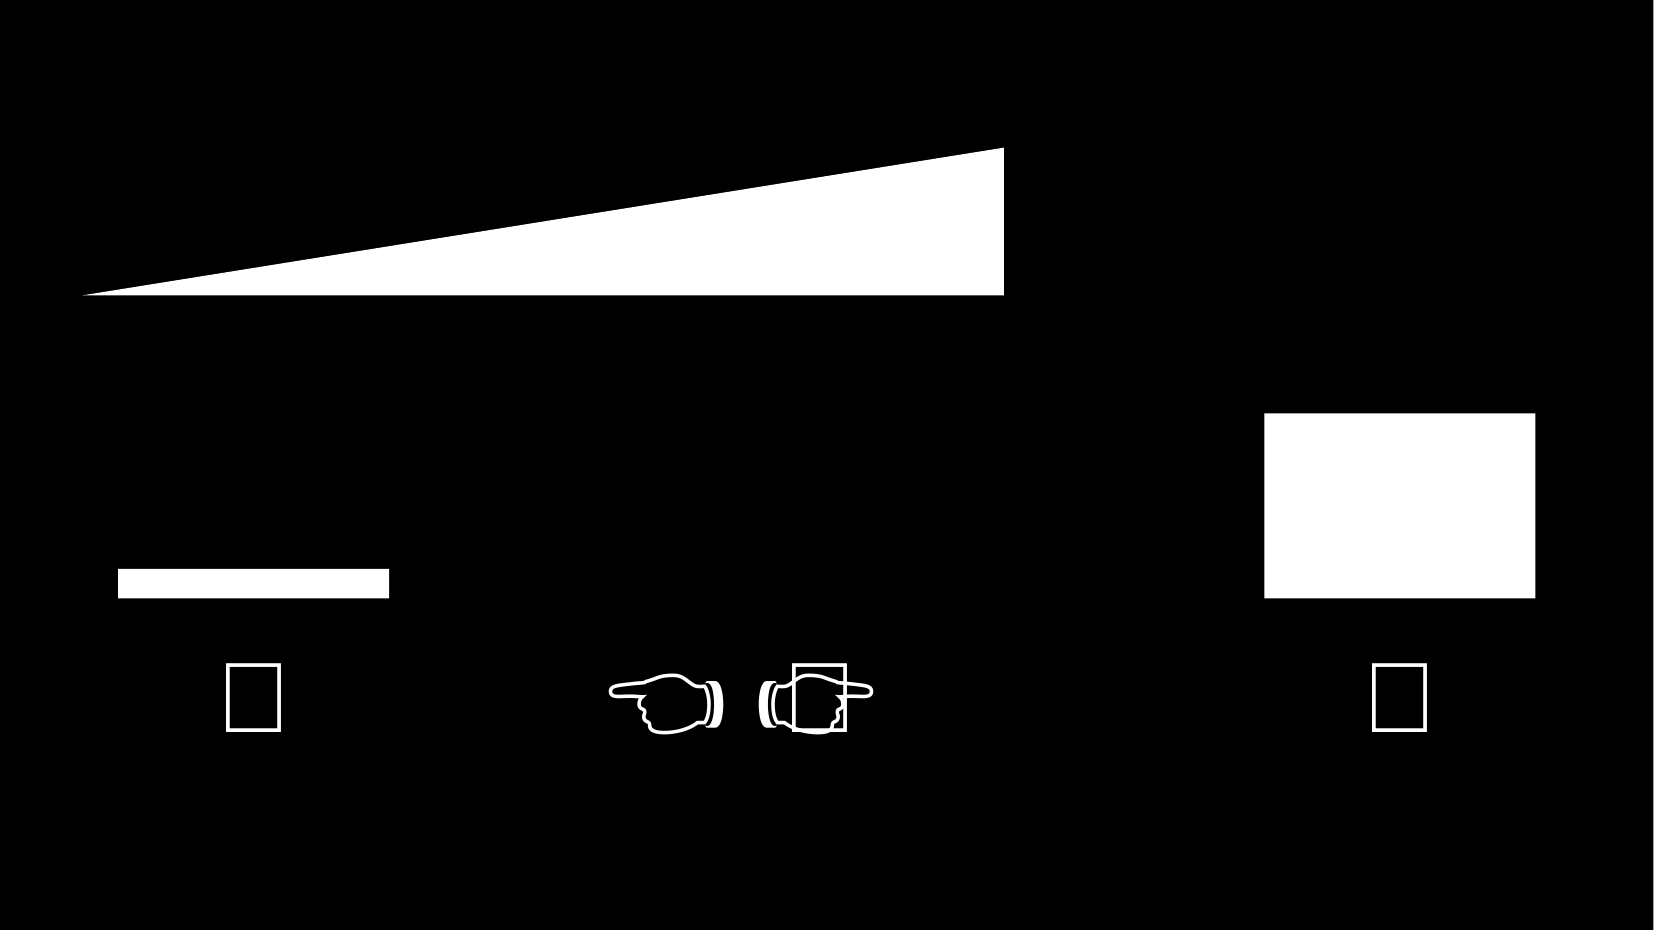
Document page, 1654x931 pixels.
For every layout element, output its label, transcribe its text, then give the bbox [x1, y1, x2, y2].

text_box [118, 568, 390, 598]
list 🏒 [1265, 598, 1536, 798]
list 🥕 [118, 598, 389, 798]
list 👈 🤓 👉 [389, 598, 1265, 798]
text_box [82, 147, 1004, 296]
text_box [1264, 413, 1536, 598]
